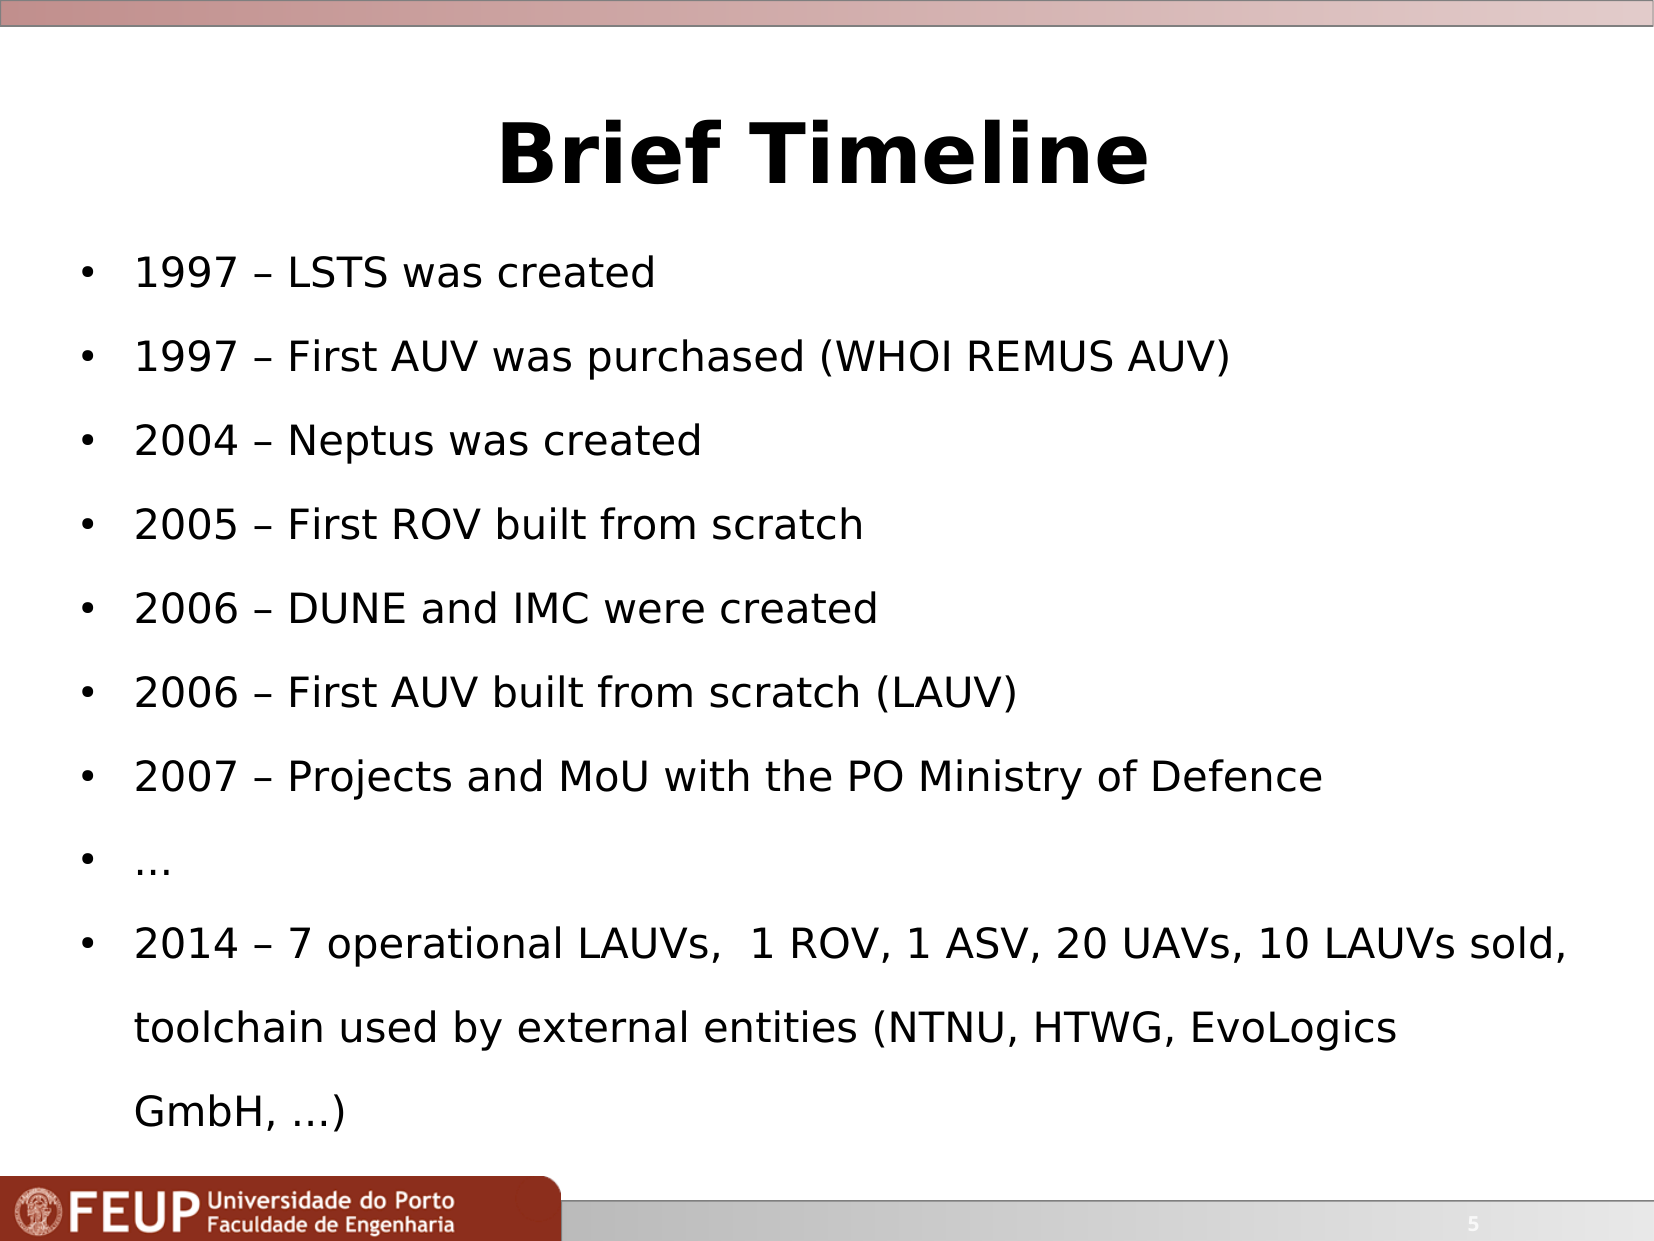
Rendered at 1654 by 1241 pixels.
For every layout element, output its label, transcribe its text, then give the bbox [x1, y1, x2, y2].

list 1997 – LSTS was created 1997 – First AUV was purchased (WHOI REMUS AUV) 2004 – Neptus was created 2005 – First ROV built from scratch 2006 – DUNE and IMC were created 2006 – First AUV built from scratch (LAUV) 2007 – Projects and MoU with the PO Ministry of Defence ... 2014 – 7 operational LAUVs, 1 ROV, 1 ASV, 20 UAVs, 10 LAUVs sold, toolchain used by external entities (NTNU, HTWG, EvoLogics GmbH, ...) [62, 248, 1589, 1137]
title Brief Timeline [64, 70, 1582, 239]
picture [0, 1176, 561, 1241]
